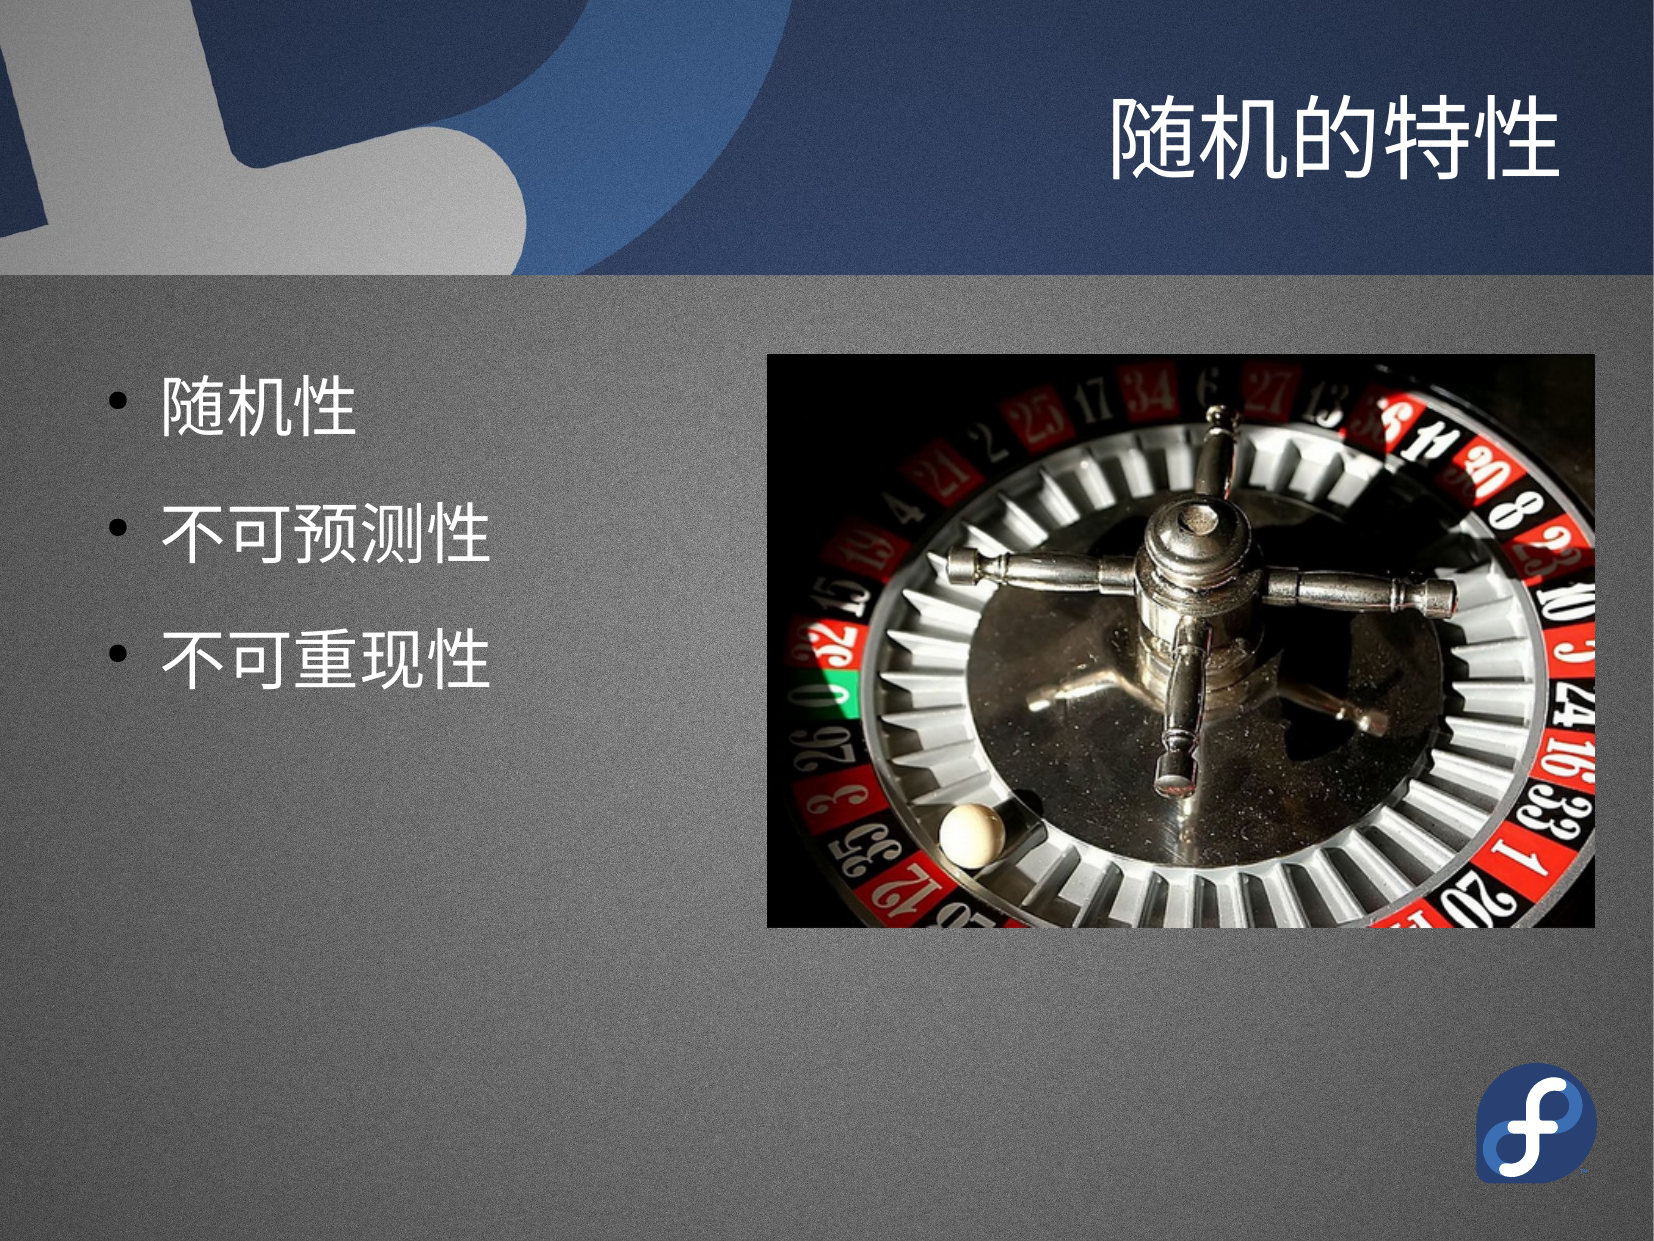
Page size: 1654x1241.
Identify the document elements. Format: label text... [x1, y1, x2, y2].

title 随机的特性 [88, 29, 1565, 237]
list 随机性 不可预测性 不可重现性 [88, 354, 1565, 1063]
picture [0, 0, 1654, 1241]
